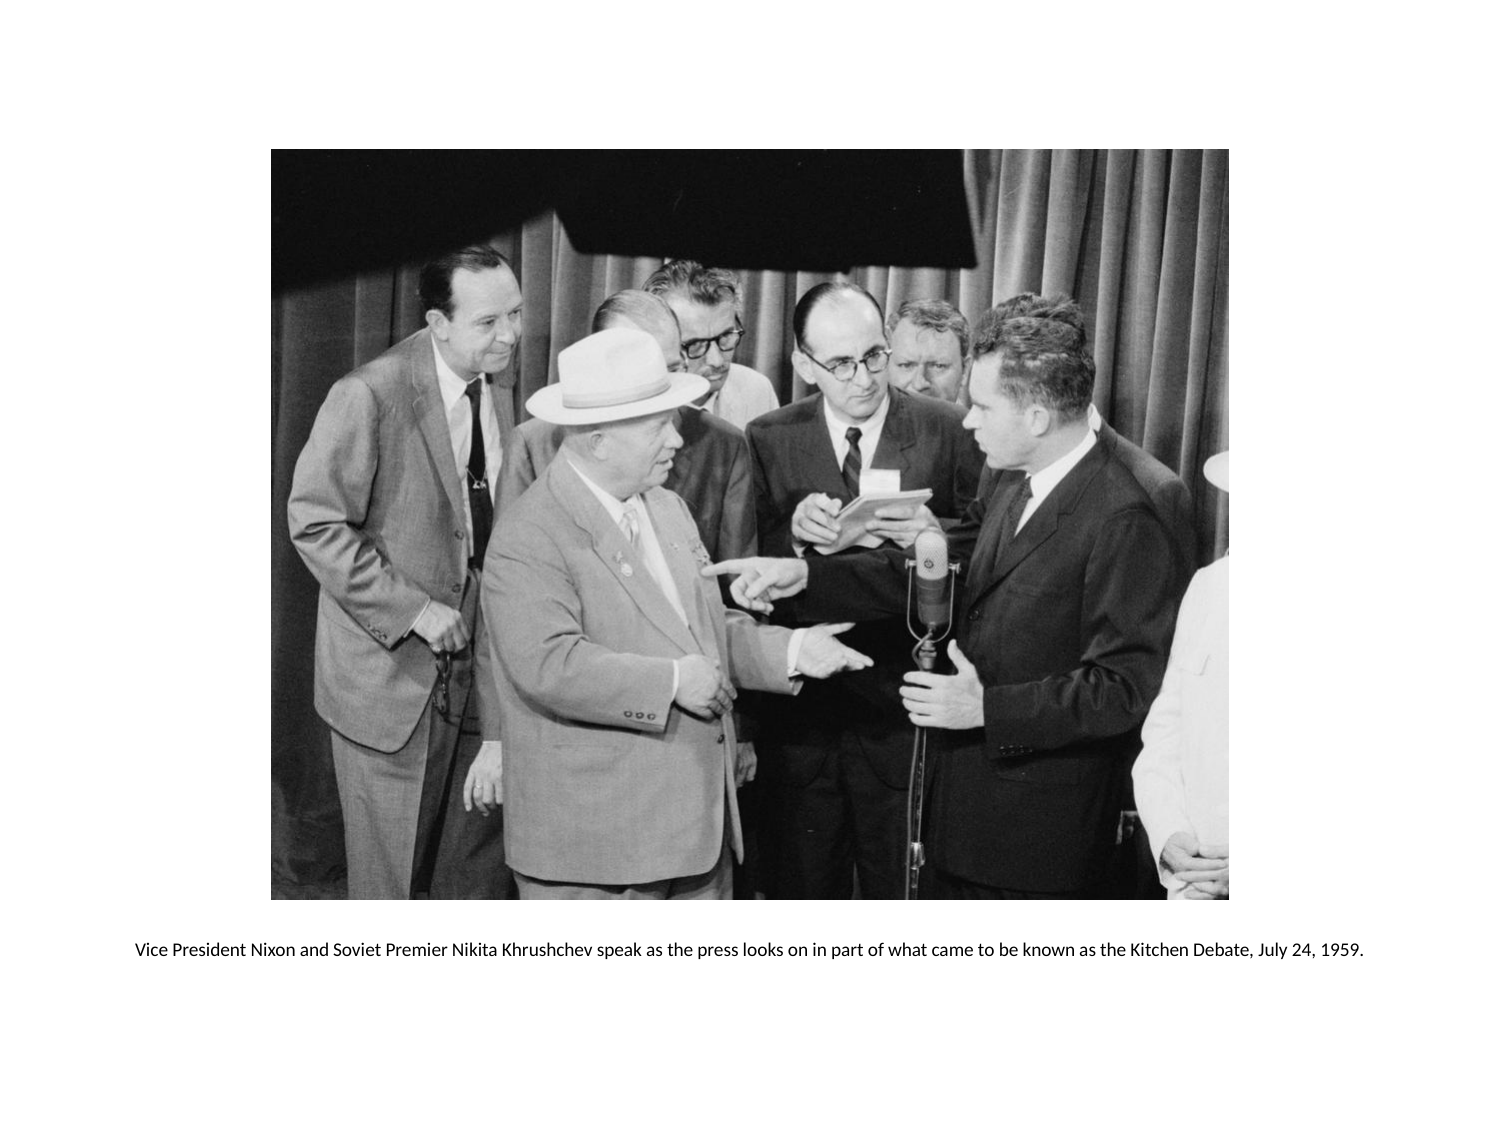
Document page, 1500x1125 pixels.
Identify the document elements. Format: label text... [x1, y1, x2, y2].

text_box Vice President Nixon and Soviet Premier Nikita Khrushchev speak as the press looks on in part of what came to be known as the Kitchen Debate, July 24, 1959. [120, 930, 1380, 969]
picture [271, 149, 1229, 900]
